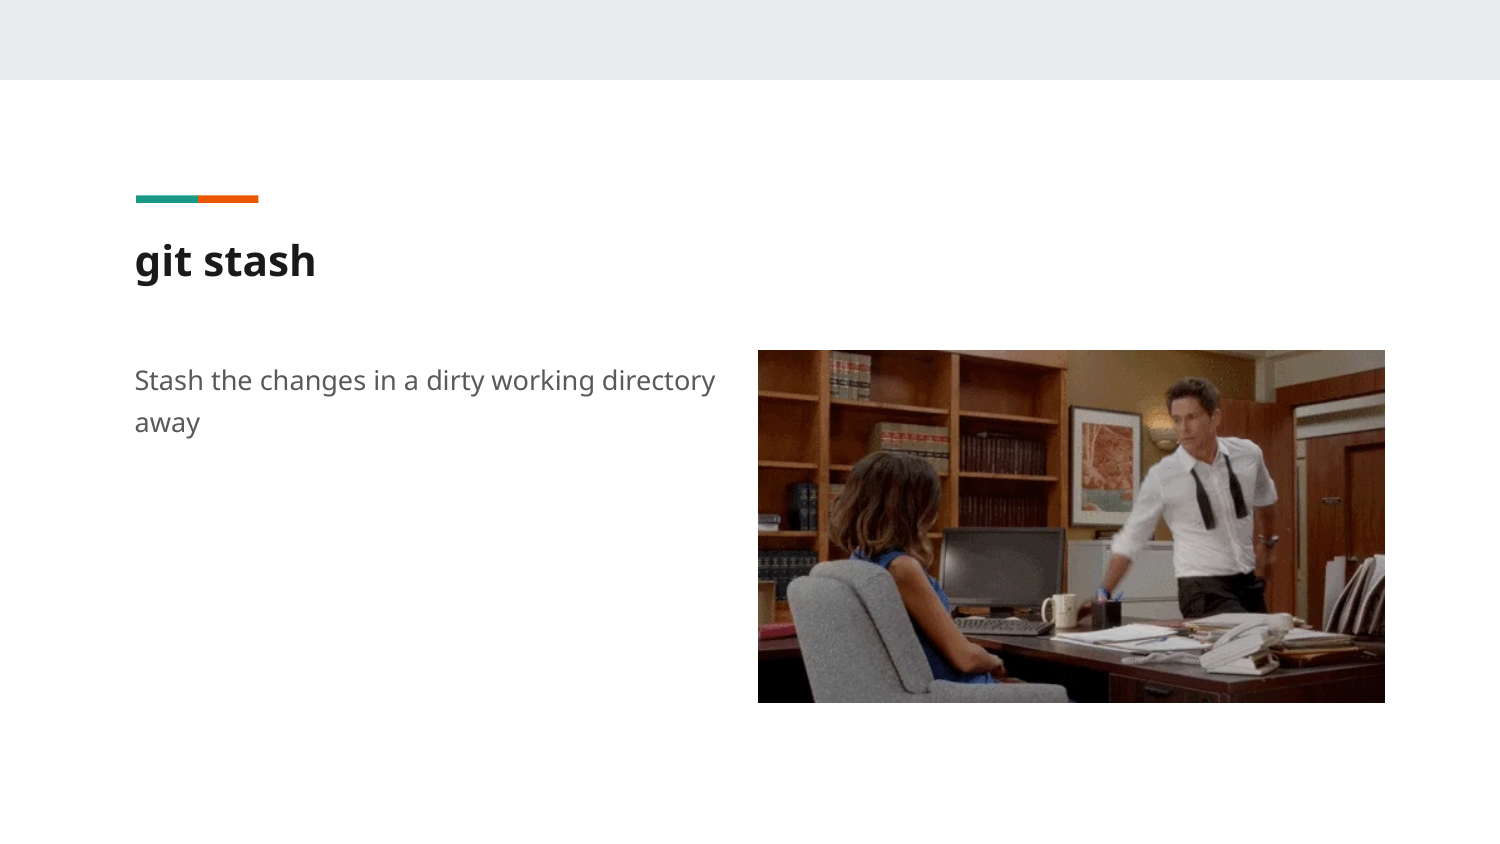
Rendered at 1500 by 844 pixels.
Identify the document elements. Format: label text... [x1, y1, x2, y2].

title git stash [119, 216, 1381, 305]
picture [758, 350, 1385, 703]
list Stash the changes in a dirty working directory away [119, 341, 739, 712]
